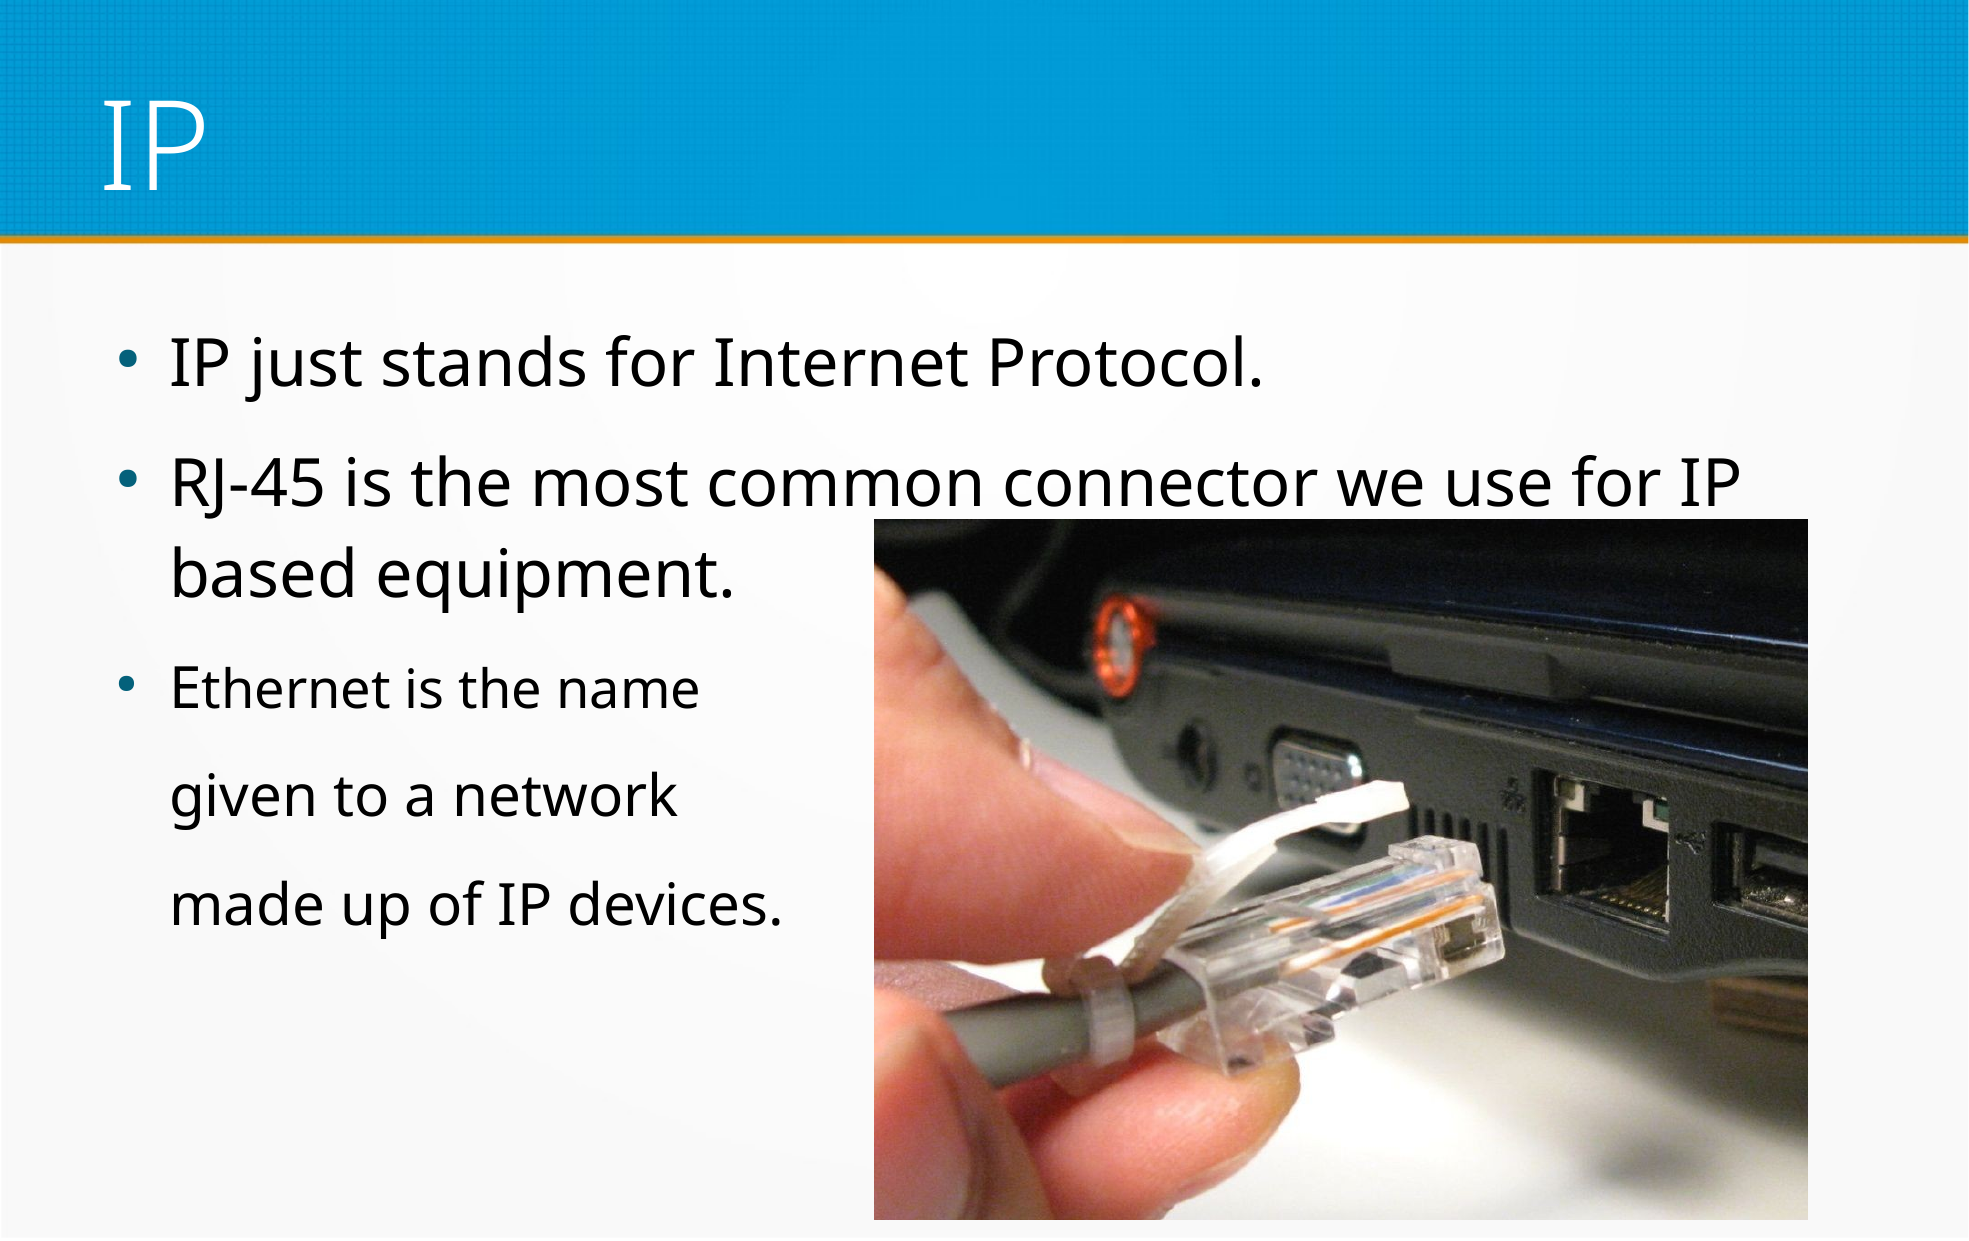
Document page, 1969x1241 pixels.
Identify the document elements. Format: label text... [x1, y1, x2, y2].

list IP just stands for Internet Protocol. RJ-45 is the most common connector we use for IP based equipment. Ethernet is the name given to a network made up of IP devices. [98, 315, 1861, 1081]
title IP [98, 19, 1870, 227]
picture [0, 233, 1969, 1241]
